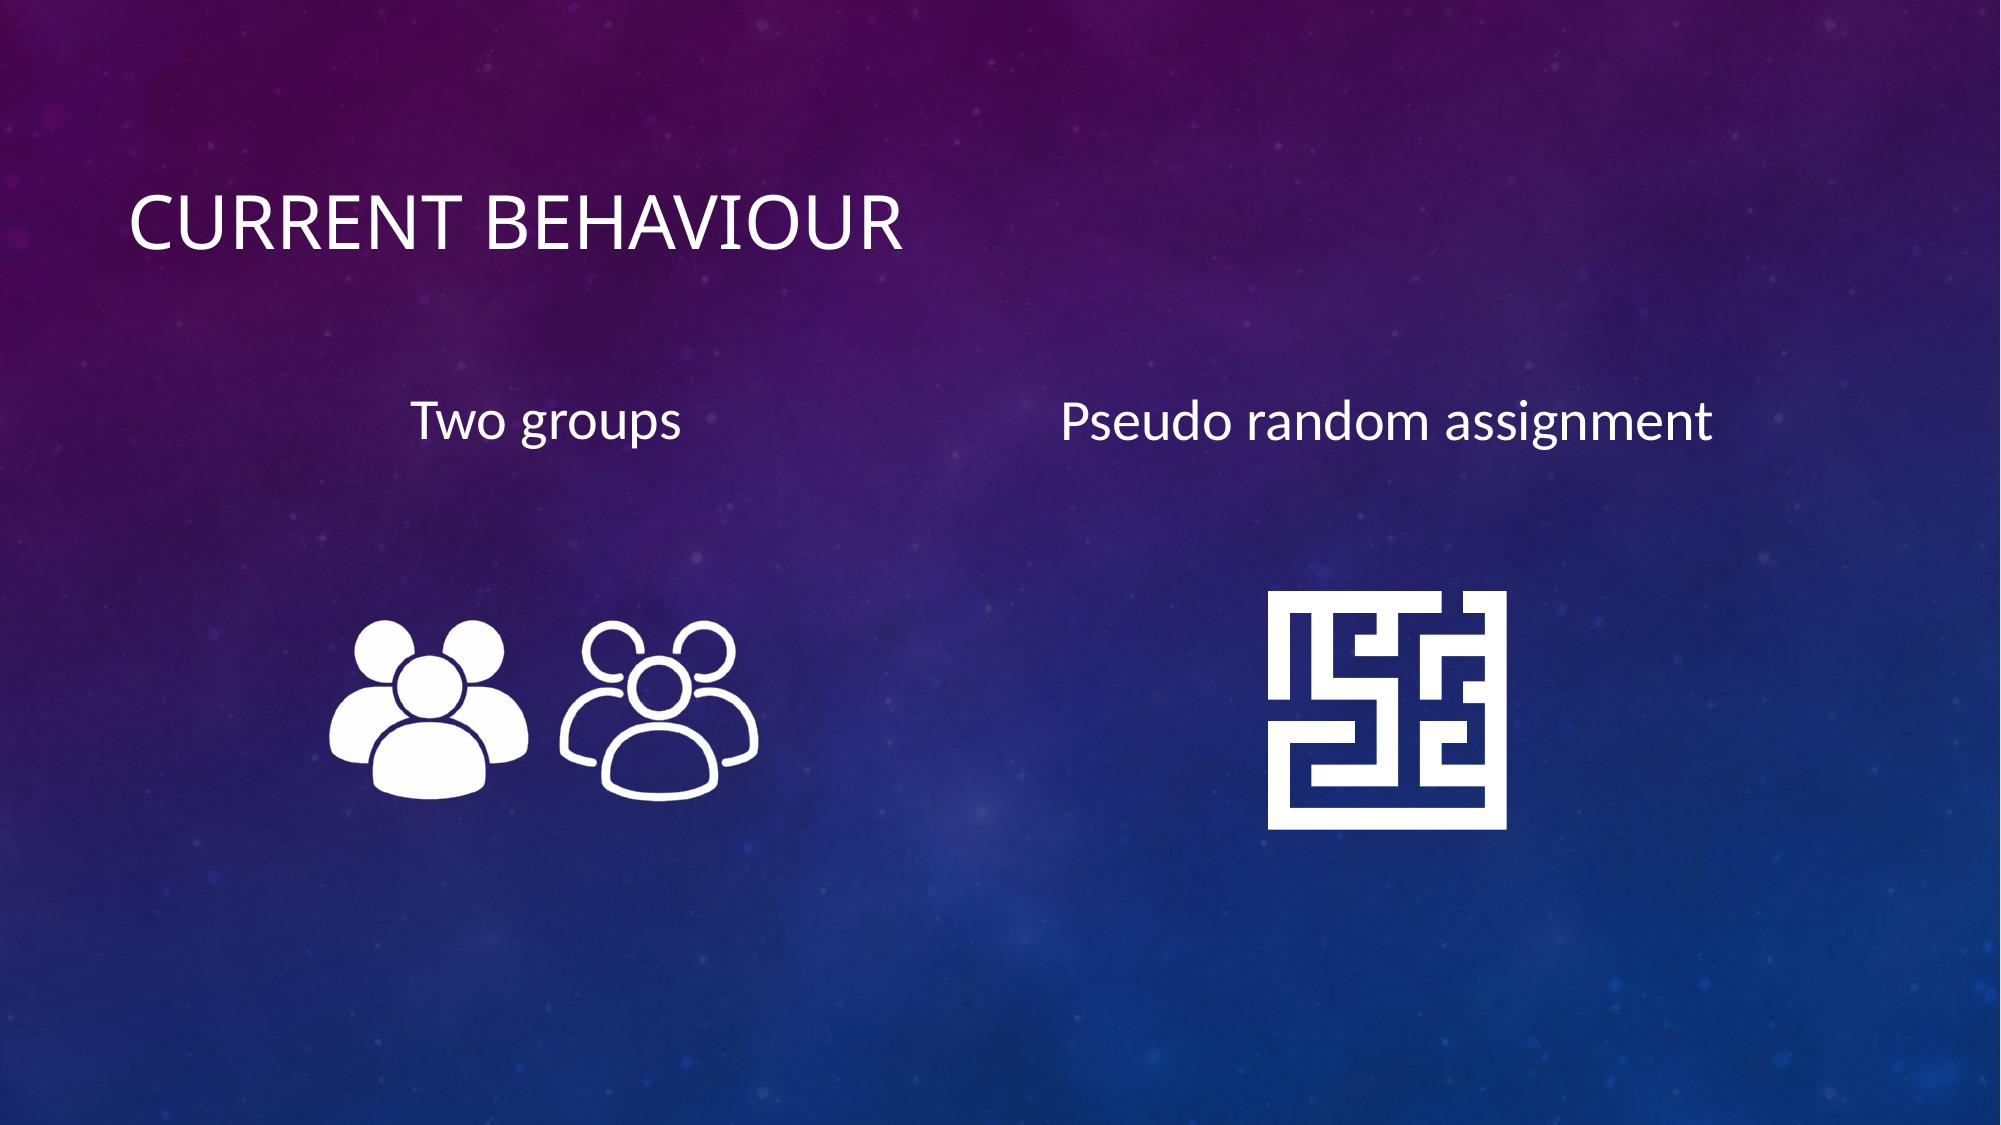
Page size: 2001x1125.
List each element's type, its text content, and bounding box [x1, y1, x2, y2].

picture [0, 0, 2001, 1125]
list Pseudo random assignment [999, 365, 1775, 460]
title Current behaviour [112, 99, 1775, 339]
list Two groups [159, 363, 933, 459]
